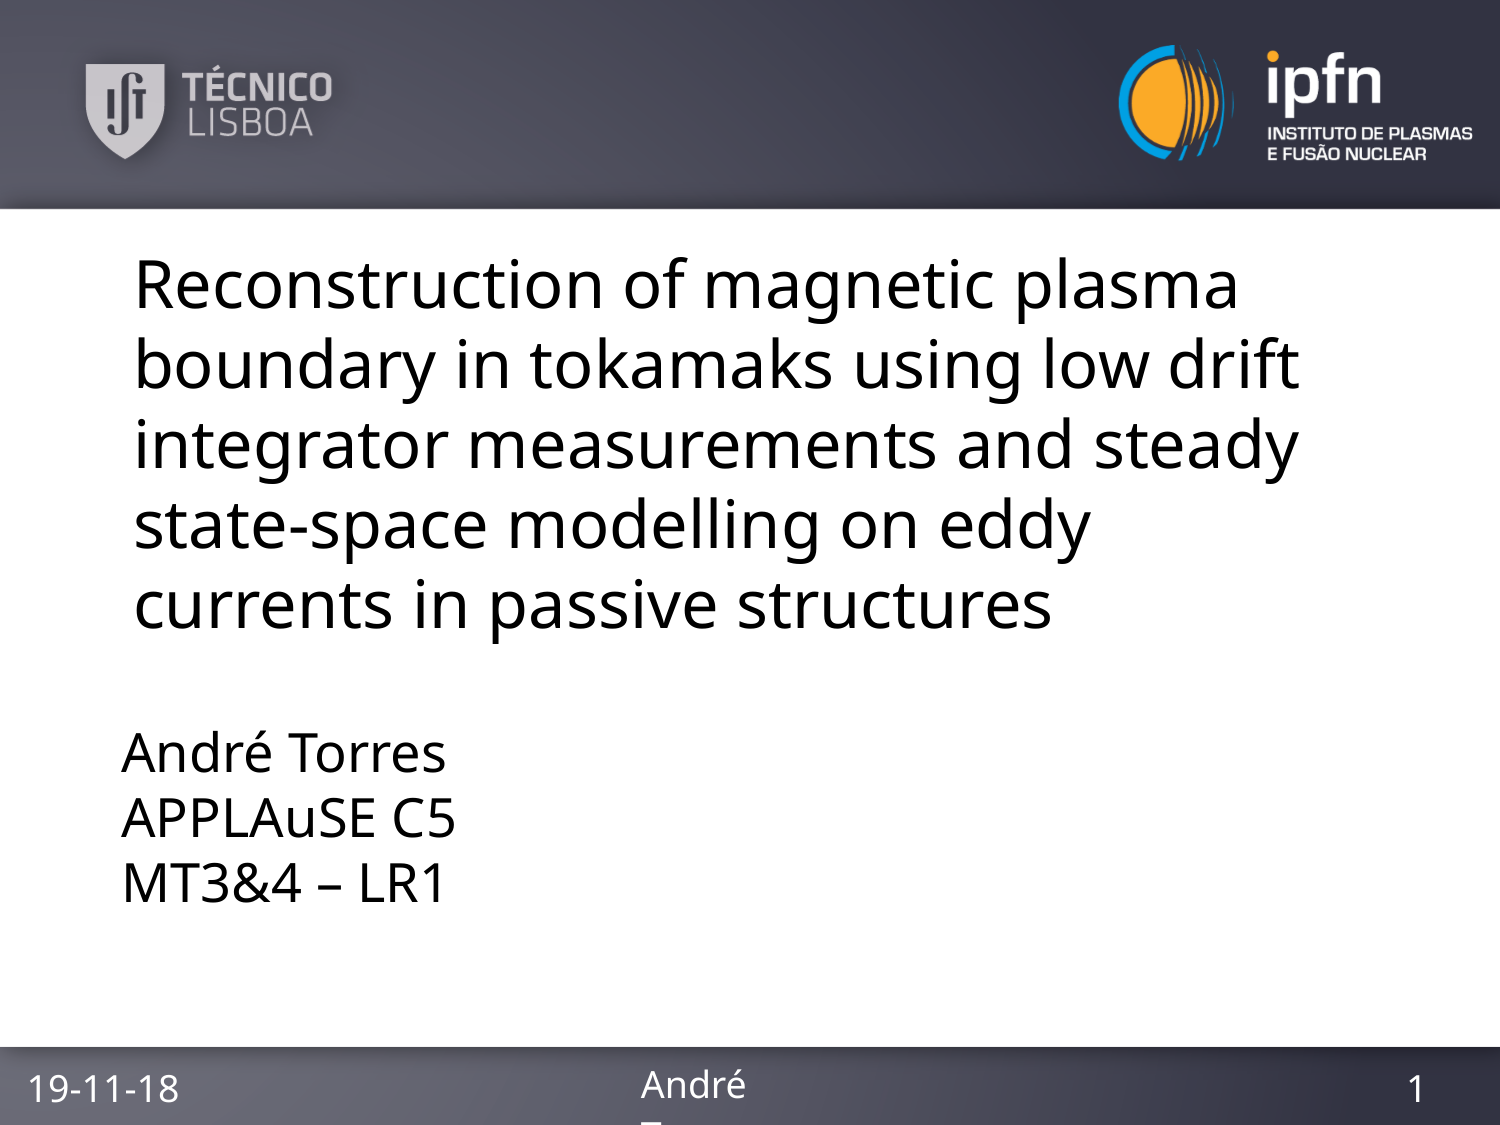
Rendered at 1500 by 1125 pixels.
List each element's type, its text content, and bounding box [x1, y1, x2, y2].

picture [0, 0, 1500, 1125]
subtitle Reconstruction of magnetic plasma boundary in tokamaks using low drift integrator measurements and steady state-space modelling on eddy currents in passive structures [118, 234, 1374, 520]
title André Torres APPLAuSE C5 MT3&4 – LR1 [106, 649, 1363, 982]
